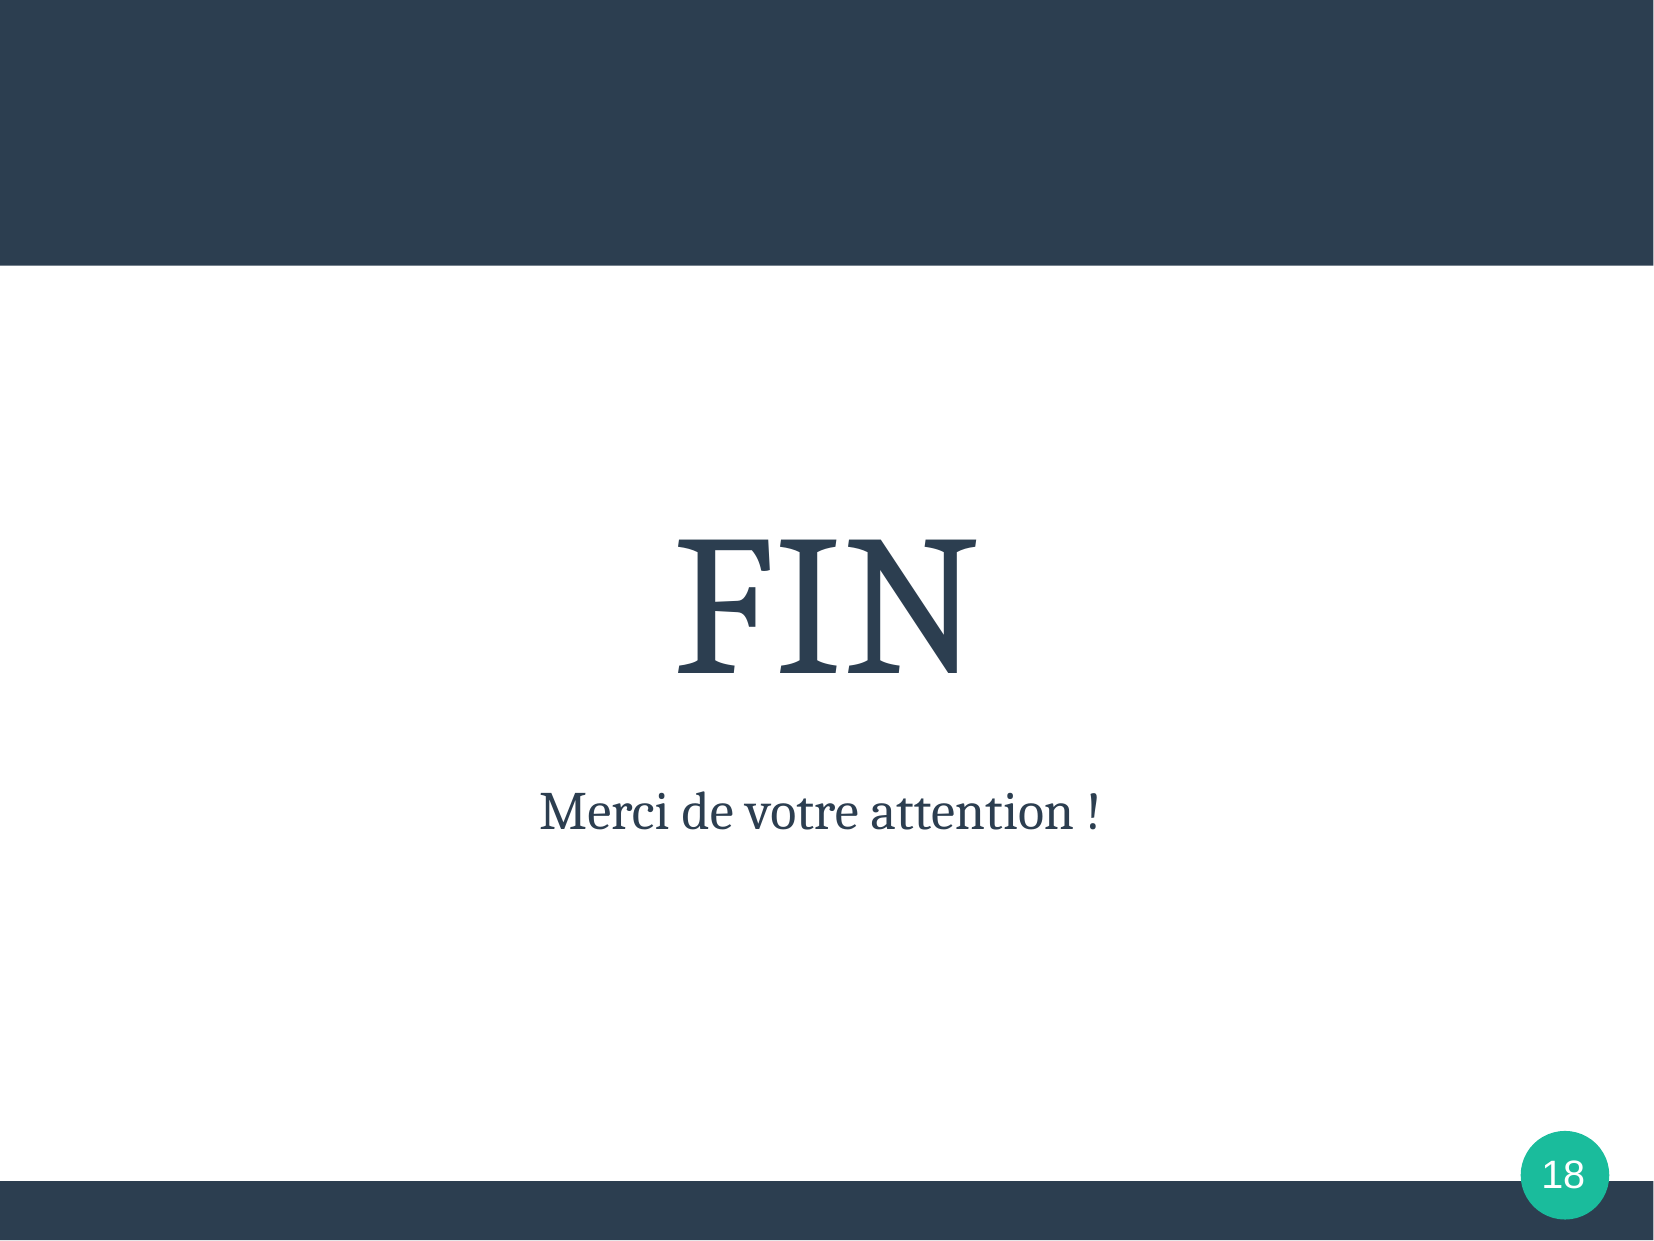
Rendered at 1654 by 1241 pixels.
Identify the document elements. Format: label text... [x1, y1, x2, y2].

subtitle FIN Merci de votre attention ! [59, 303, 1595, 1033]
text_box 18 [1526, 1145, 1607, 1205]
